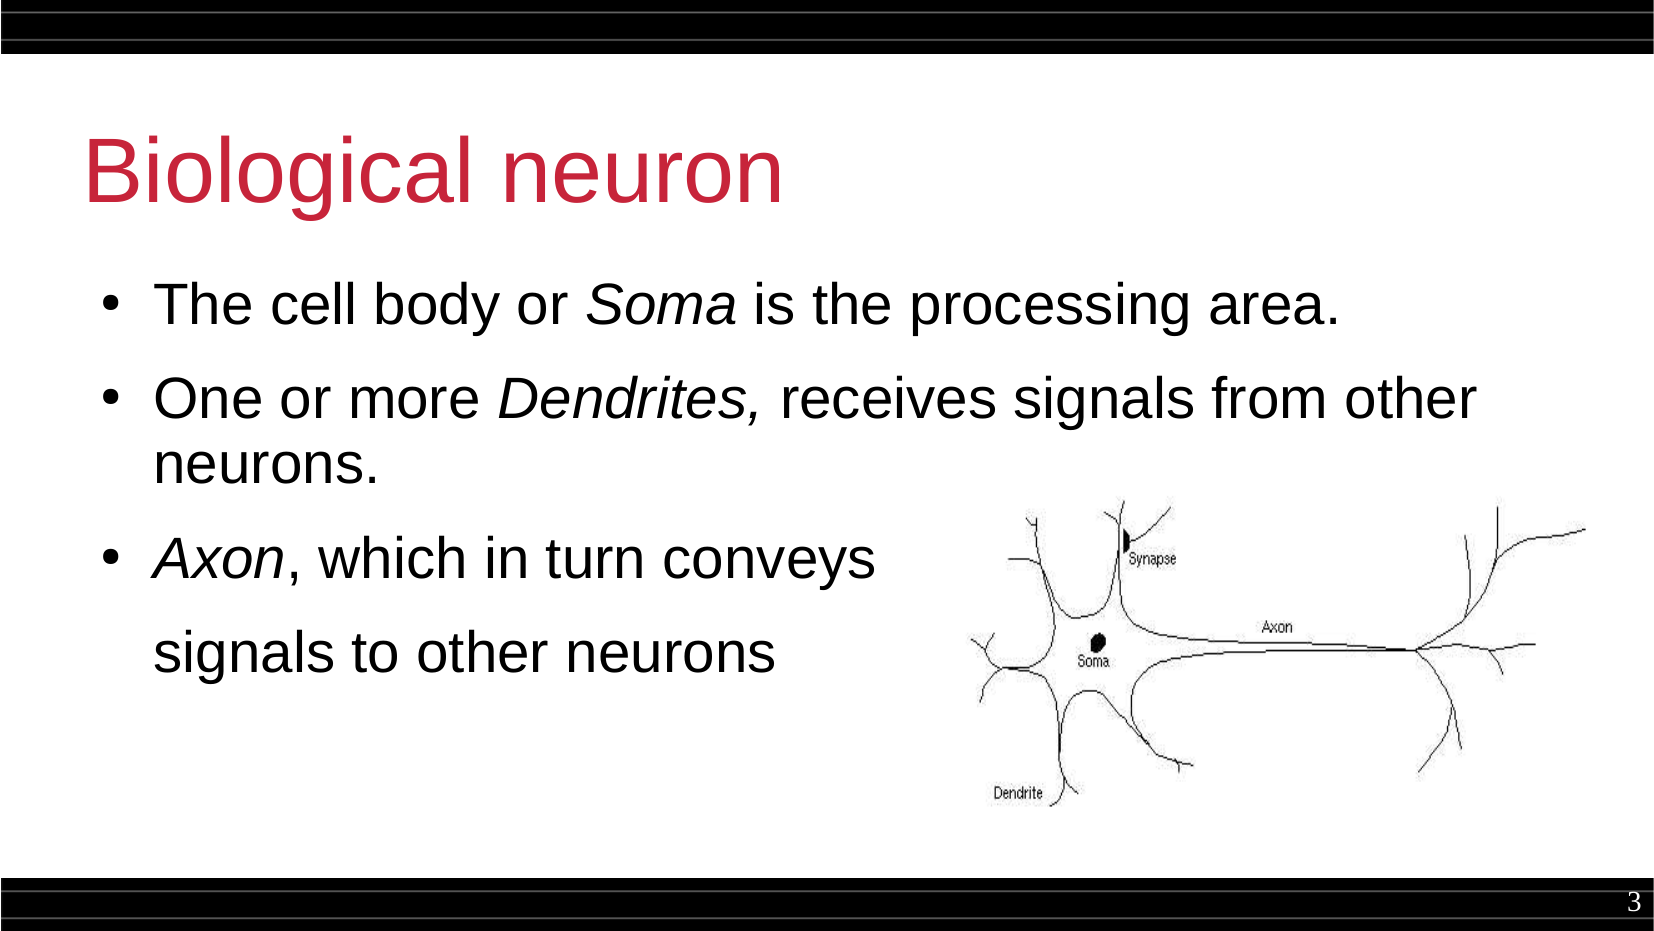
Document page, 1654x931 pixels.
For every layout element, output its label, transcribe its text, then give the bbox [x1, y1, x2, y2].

picture [1, 878, 1654, 931]
picture [956, 484, 1607, 827]
list The cell body or Soma is the processing area. One or more Dendrites, receives signals from other neurons. Axon, which in turn conveys signals to other neurons [82, 271, 1571, 758]
picture [1, 0, 1654, 54]
title Biological neuron [82, 92, 1571, 249]
